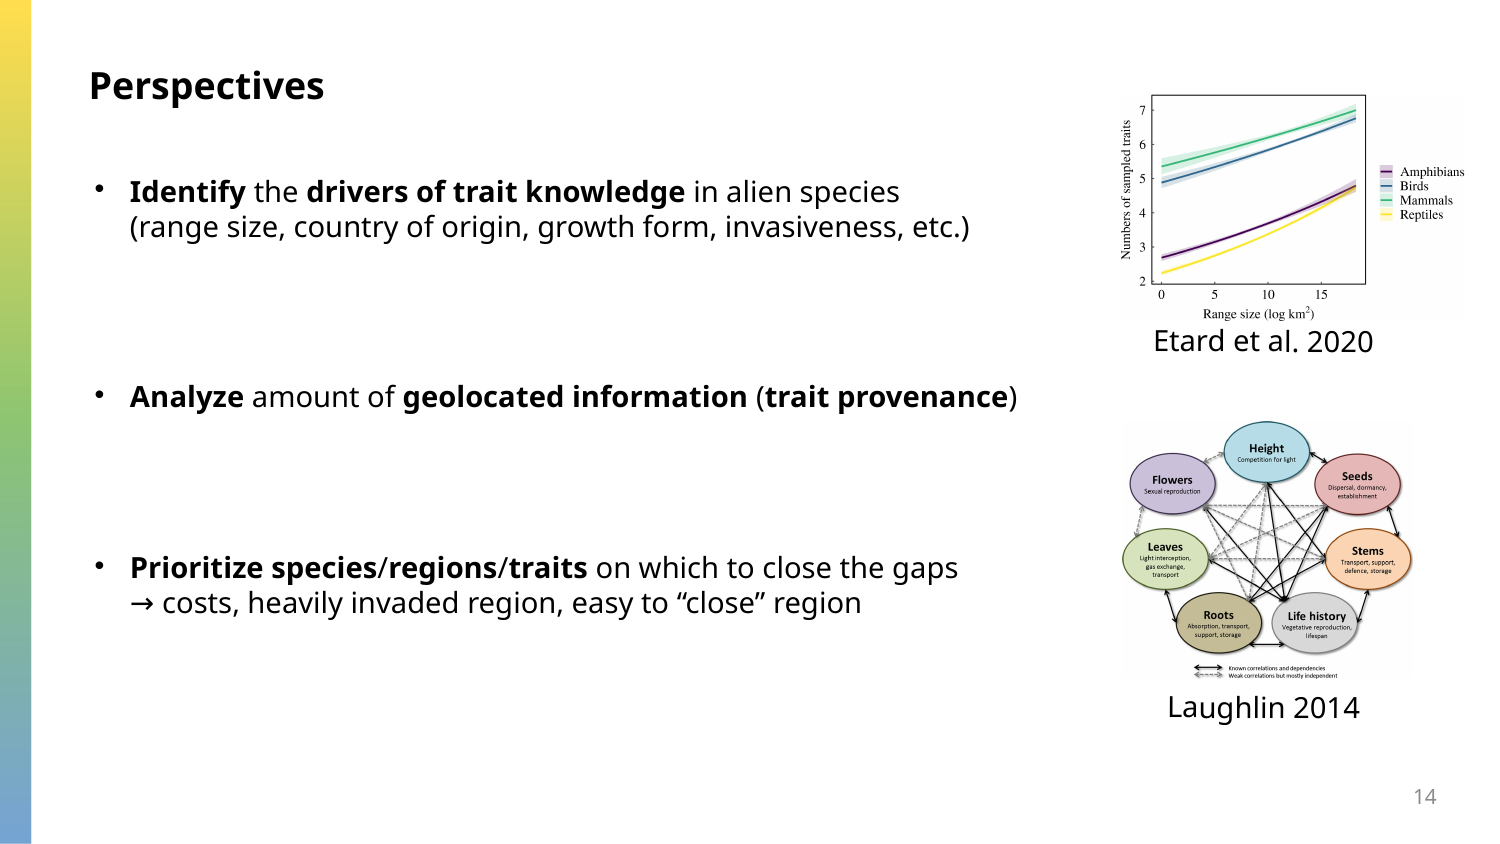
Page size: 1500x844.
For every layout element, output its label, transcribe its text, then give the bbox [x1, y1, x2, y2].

text_box <numéro> [1240, 767, 1437, 813]
picture [0, 0, 1500, 844]
text_box Identify the drivers of trait knowledge in alien species (range size, country of origin, growth form, invasiveness, etc.) Analyze amount of geolocated information (trait provenance) Prioritize species/regions/traits on which to close the gaps → costs, heavily invaded region, easy to “close” region [79, 165, 1173, 631]
text_box Etard et al. 2020 [1086, 314, 1441, 367]
text_box Laughlin 2014 [1086, 681, 1441, 733]
text_box Perspectives [88, 61, 1441, 156]
